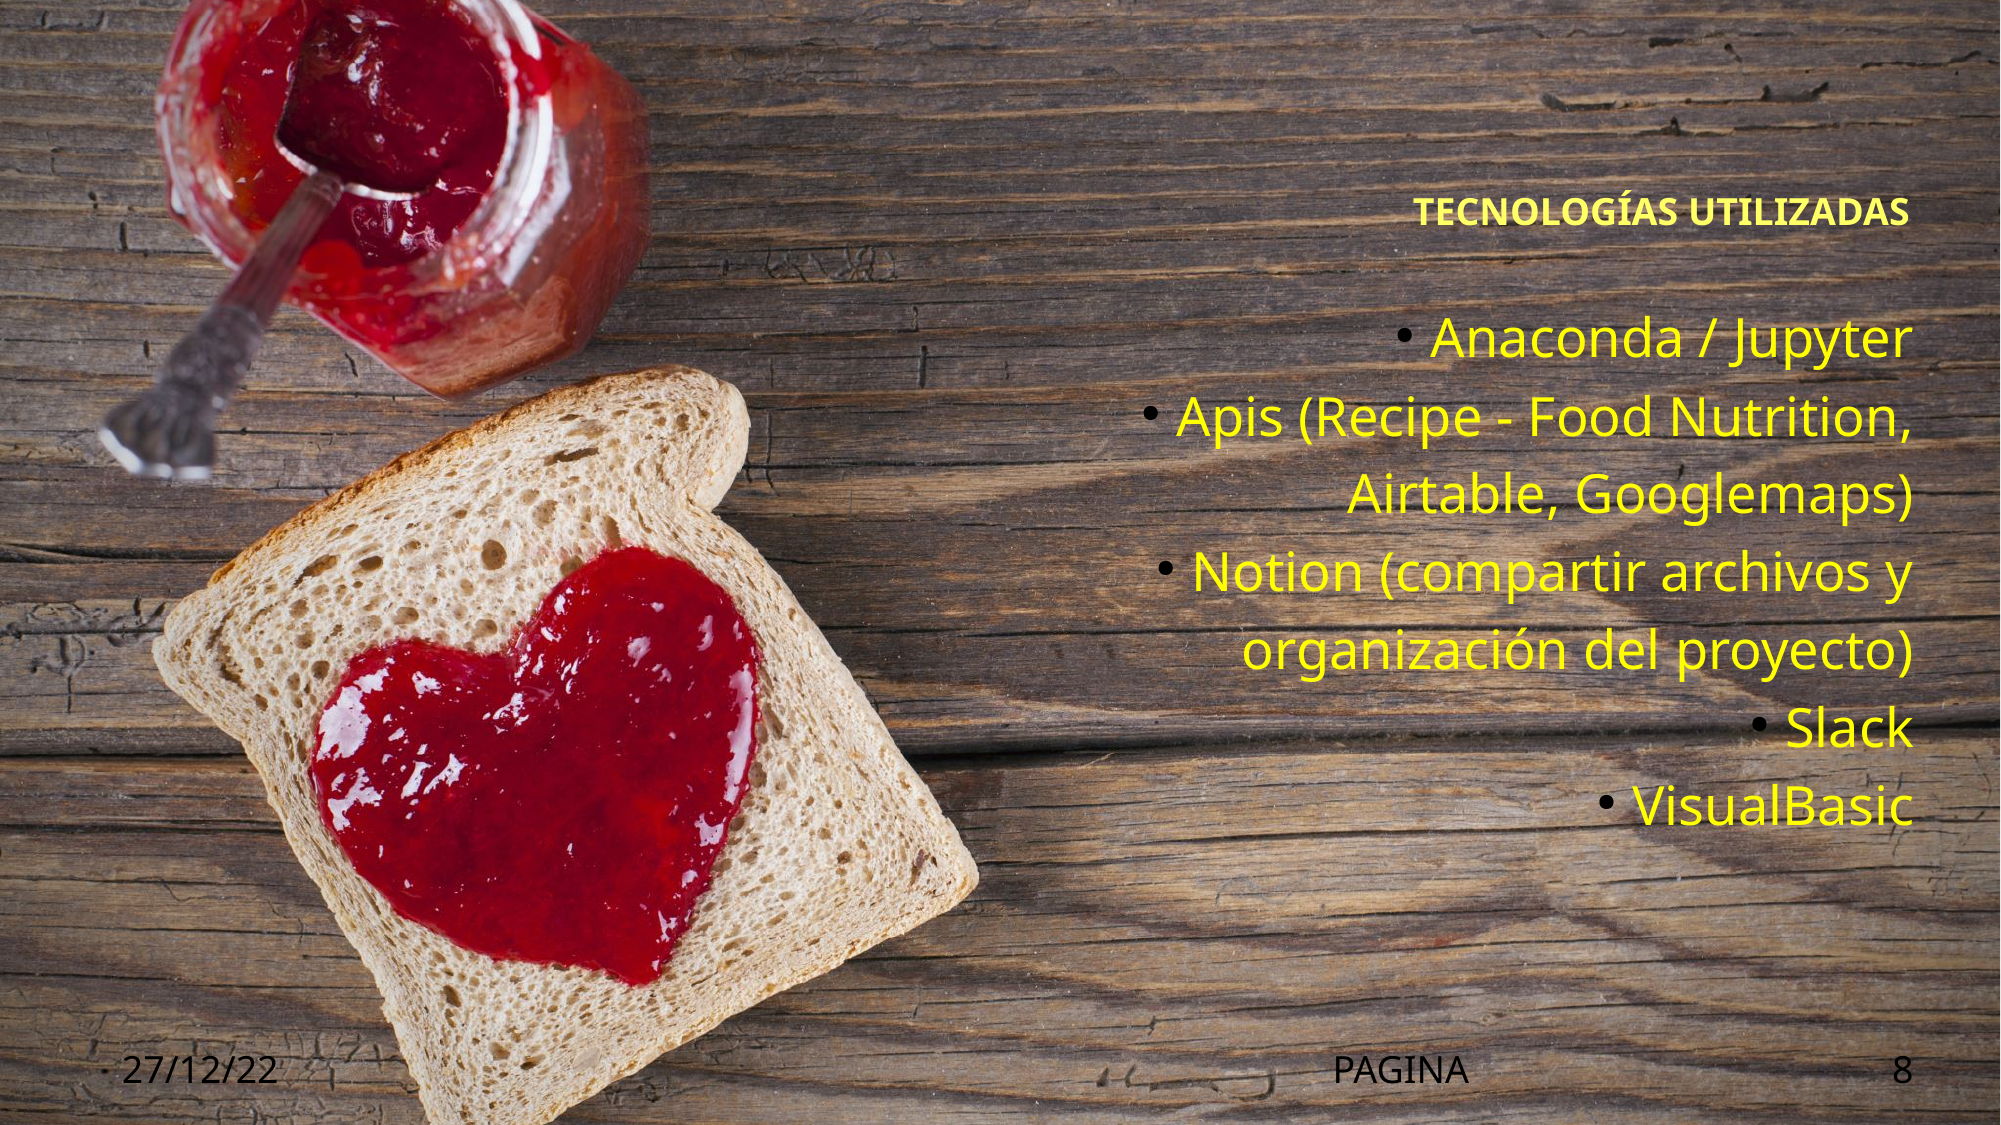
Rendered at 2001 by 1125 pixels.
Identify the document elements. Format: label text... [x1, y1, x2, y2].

text_box TECNOLOGÍAS UTILIZADAS [952, 176, 1926, 237]
subtitle Anaconda / Jupyter Apis (Recipe - Food Nutrition, Airtable, Googlemaps) Notion (compartir archivos y organización del proyecto) Slack VisualBasic [956, 283, 1930, 903]
slide_number <número> [1877, 1038, 1966, 1099]
slide_number 27/12/22 [107, 1038, 601, 1099]
footer PAGINA [1317, 1038, 1877, 1099]
picture [0, 0, 2001, 1125]
